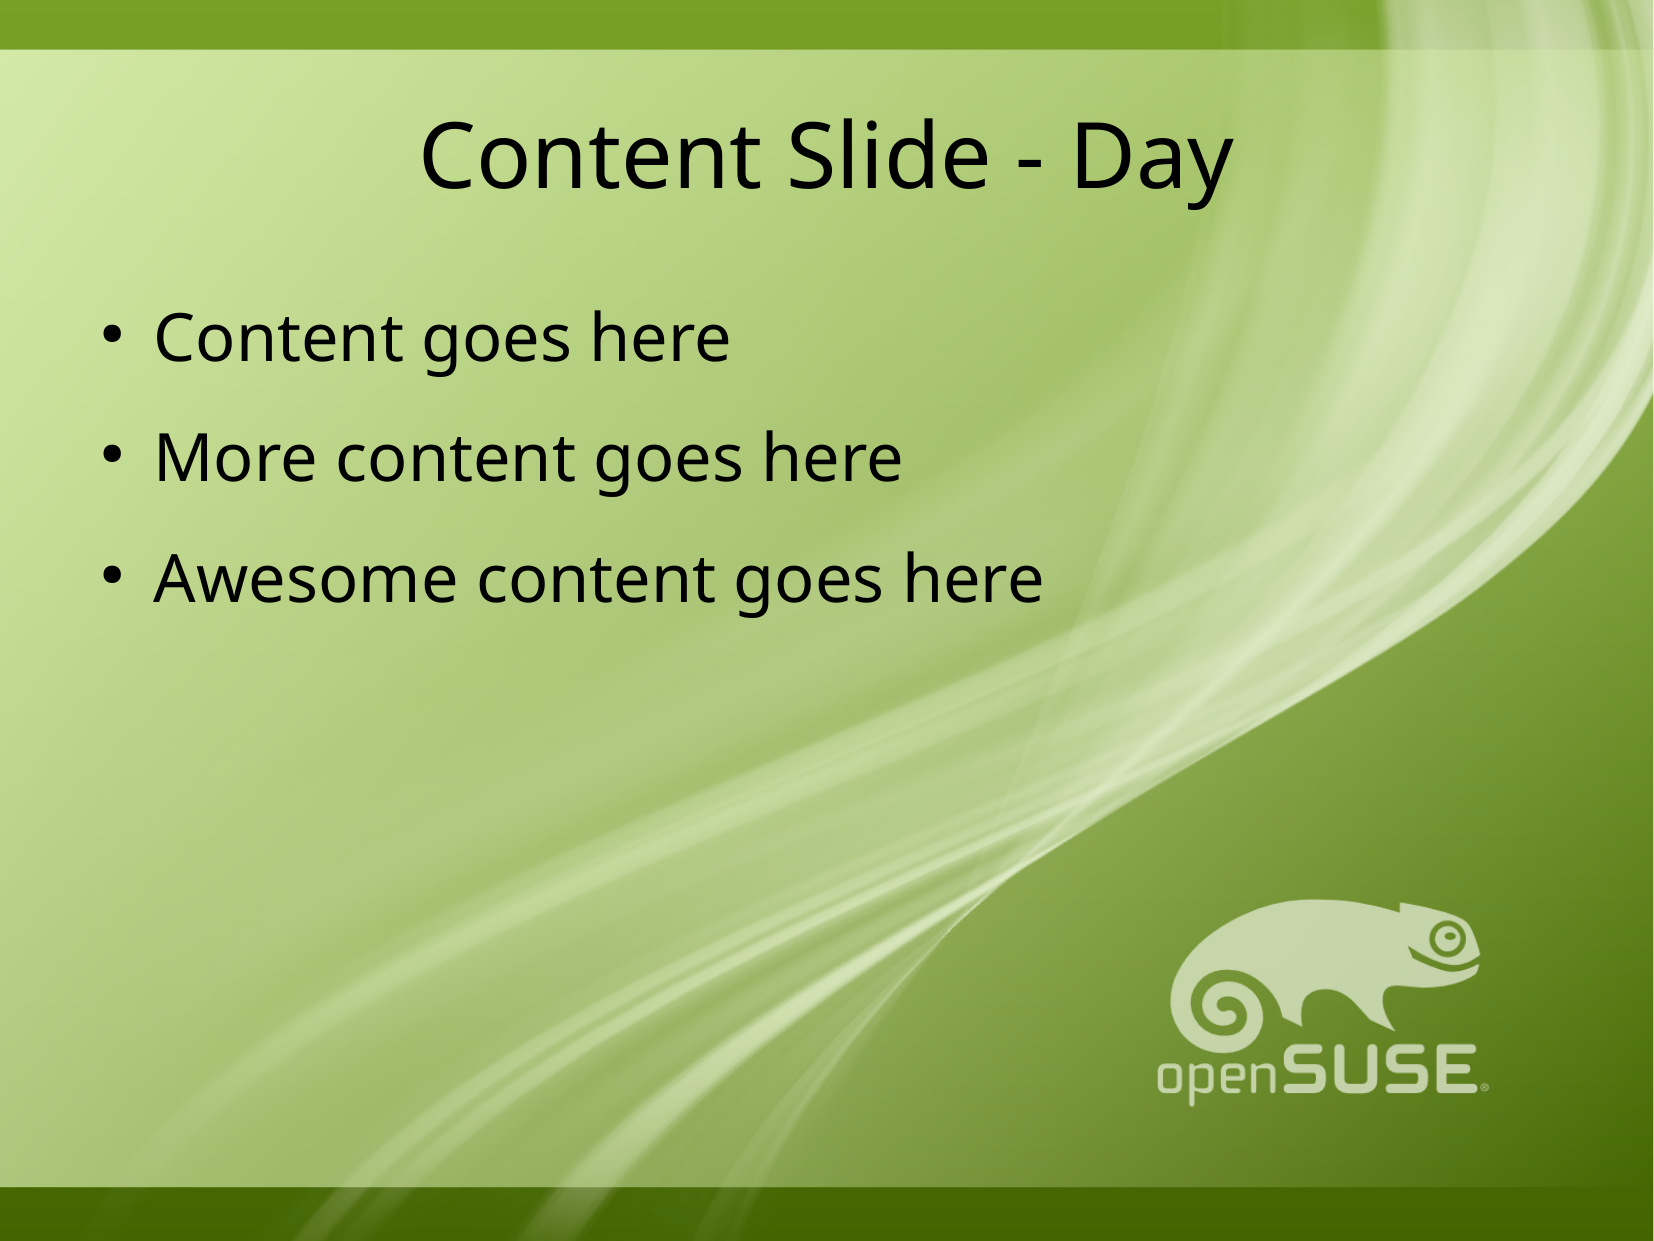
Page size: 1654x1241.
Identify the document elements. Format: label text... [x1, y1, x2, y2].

picture [0, 0, 1654, 1241]
list Content goes here More content goes here Awesome content goes here [82, 290, 1571, 1109]
title Content Slide - Day [82, 49, 1571, 257]
